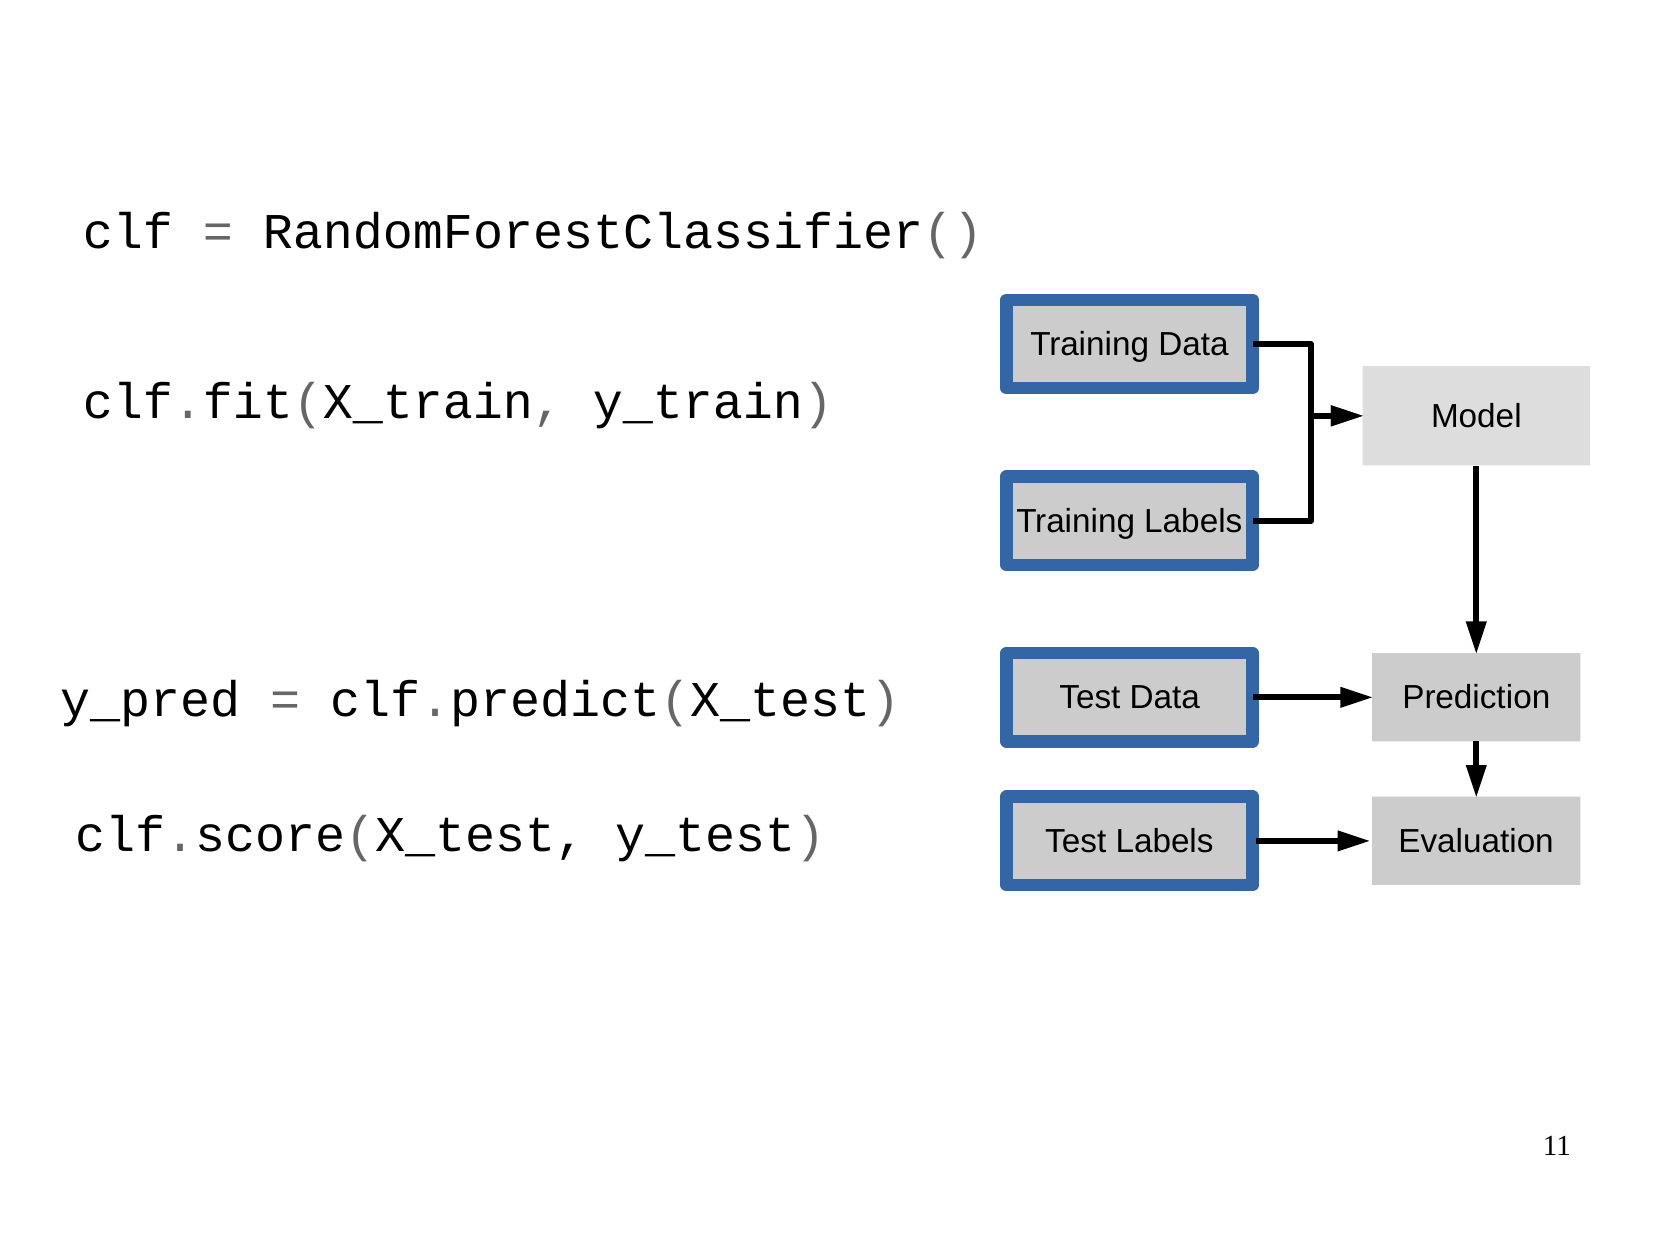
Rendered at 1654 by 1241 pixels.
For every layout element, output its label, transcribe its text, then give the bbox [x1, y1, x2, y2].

text_box Prediction [1372, 653, 1581, 742]
text_box Test Data [1006, 653, 1253, 742]
text_box Test Labels [1006, 796, 1253, 885]
text_box clf = RandomForestClassifier() clf.fit(X_train, y_train) [82, 150, 1411, 766]
text_box Training Labels [1006, 476, 1253, 565]
text_box Evaluation [1372, 796, 1581, 885]
text_box Model [1362, 366, 1591, 466]
text_box Training Data [1006, 299, 1253, 389]
text_box clf.score(X_test, y_test) [75, 810, 1486, 961]
text_box y_pred = clf.predict(X_test) [60, 675, 916, 766]
